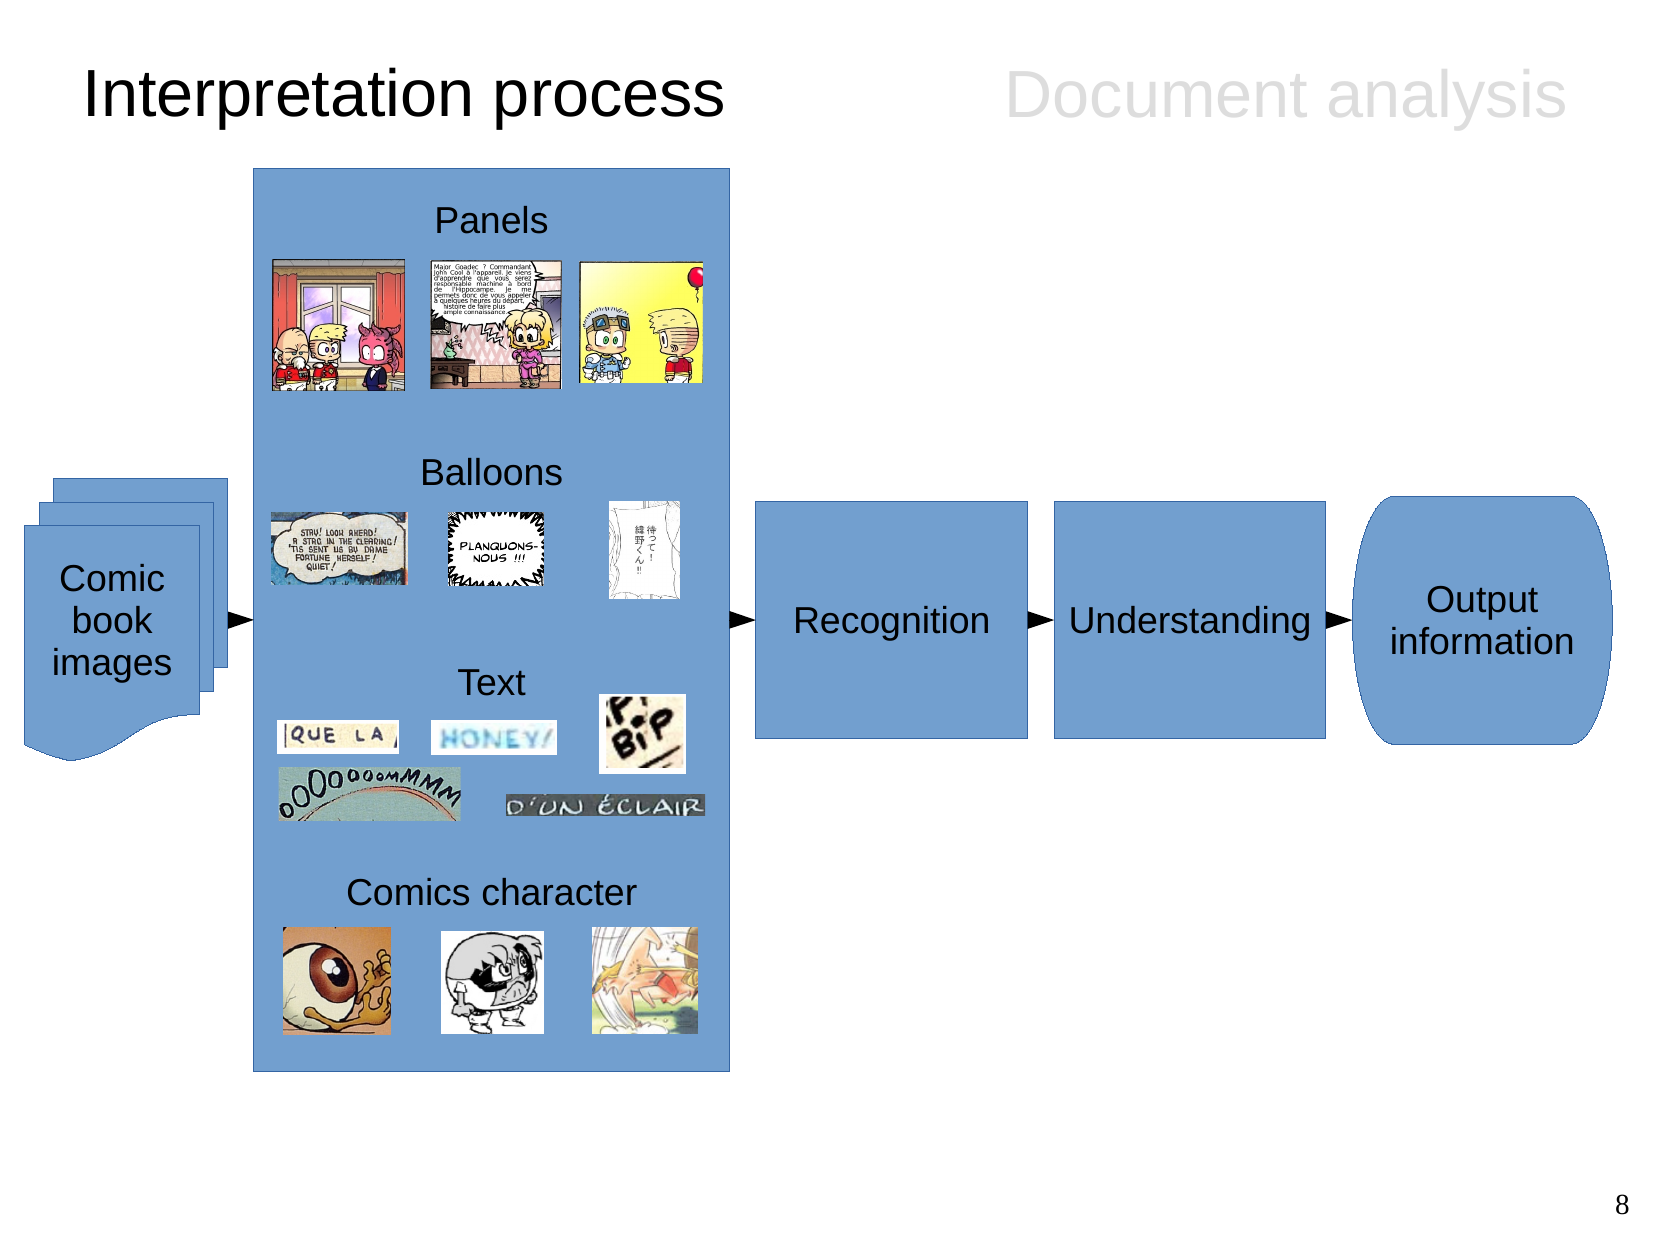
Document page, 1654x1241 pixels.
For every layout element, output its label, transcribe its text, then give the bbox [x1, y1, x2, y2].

picture [283, 927, 391, 1035]
picture [506, 794, 706, 816]
text_box Understanding [1054, 501, 1326, 739]
text_box Comic book images [24, 478, 228, 761]
text_box Output information [1352, 496, 1613, 745]
picture [277, 720, 399, 754]
title Interpretation process [82, 47, 1571, 140]
text_box Recognition [755, 501, 1028, 739]
picture [599, 694, 686, 774]
picture [430, 260, 562, 390]
picture [441, 931, 544, 1034]
picture [448, 512, 544, 586]
picture [278, 767, 461, 821]
text_box Panels Balloons Text Comics character [253, 168, 730, 1072]
picture [431, 720, 557, 756]
picture [272, 259, 405, 391]
picture [271, 512, 408, 585]
picture [579, 261, 703, 383]
picture [609, 501, 680, 599]
picture [592, 927, 698, 1034]
